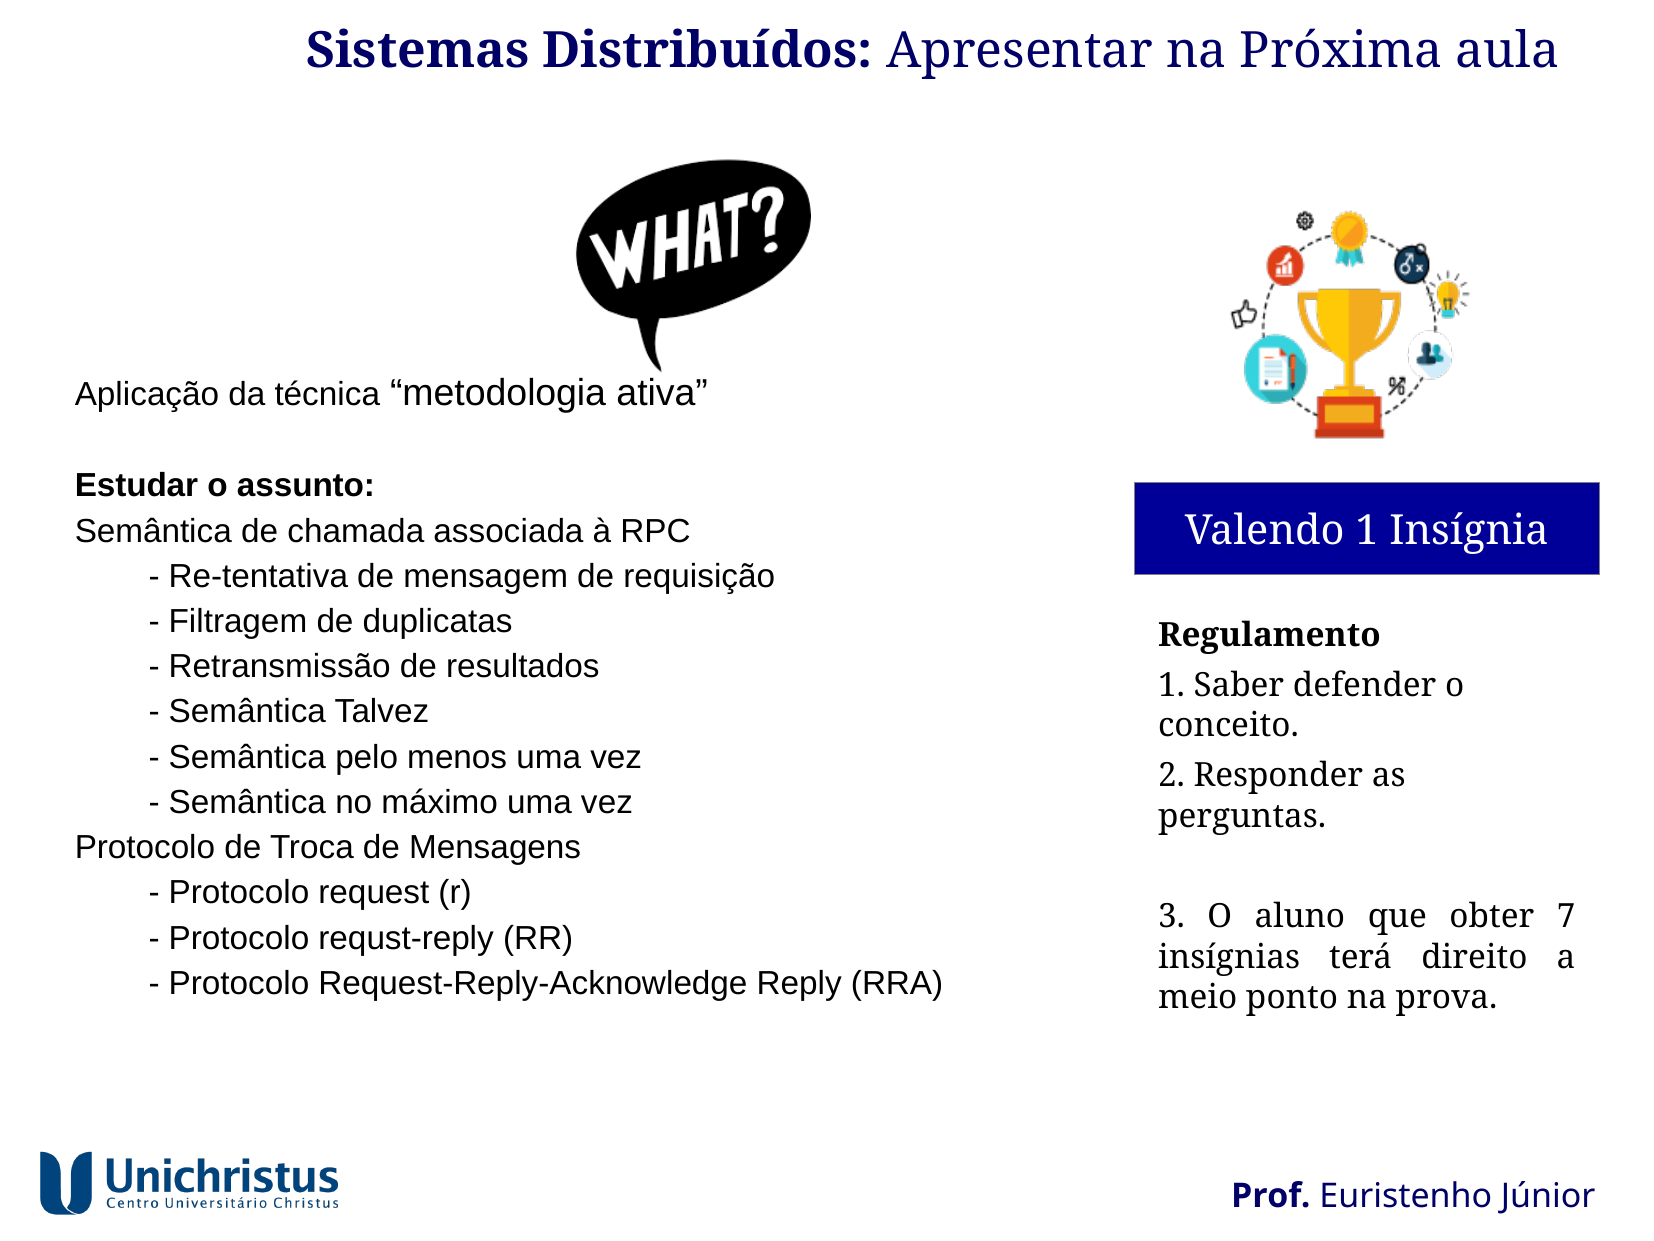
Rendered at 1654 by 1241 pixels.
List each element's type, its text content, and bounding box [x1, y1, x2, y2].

text_box Sistemas Distribuídos: Apresentar na Próxima aula [291, 6, 1549, 113]
picture [561, 156, 811, 365]
picture [35, 1148, 343, 1217]
text_box Regulamento 1. Saber defender o conceito. 2. Responder as perguntas. 3. O aluno que obter 7 insígnias terá direito a meio ponto na prova. [1158, 613, 1576, 960]
text_box Prof. Euristenho Júnior [1216, 1163, 1654, 1224]
picture [1137, 208, 1564, 442]
list Aplicação da técnica “metodologia ativa” Estudar o assunto: Semântica de chamada associada à RPC - Re-tentativa de mensagem de requisição - Filtragem de duplicatas - Retransmissão de resultados - Semântica Talvez - Semântica pelo menos uma vez - Semântica no máximo uma vez Protocolo de Troca de Mensagens - Protocolo request (r) - Protocolo requst-reply (RR) - Protocolo Request-Reply-Acknowledge Reply (RRA) [59, 365, 1624, 993]
text_box Valendo 1 Insígnia [1134, 482, 1600, 575]
